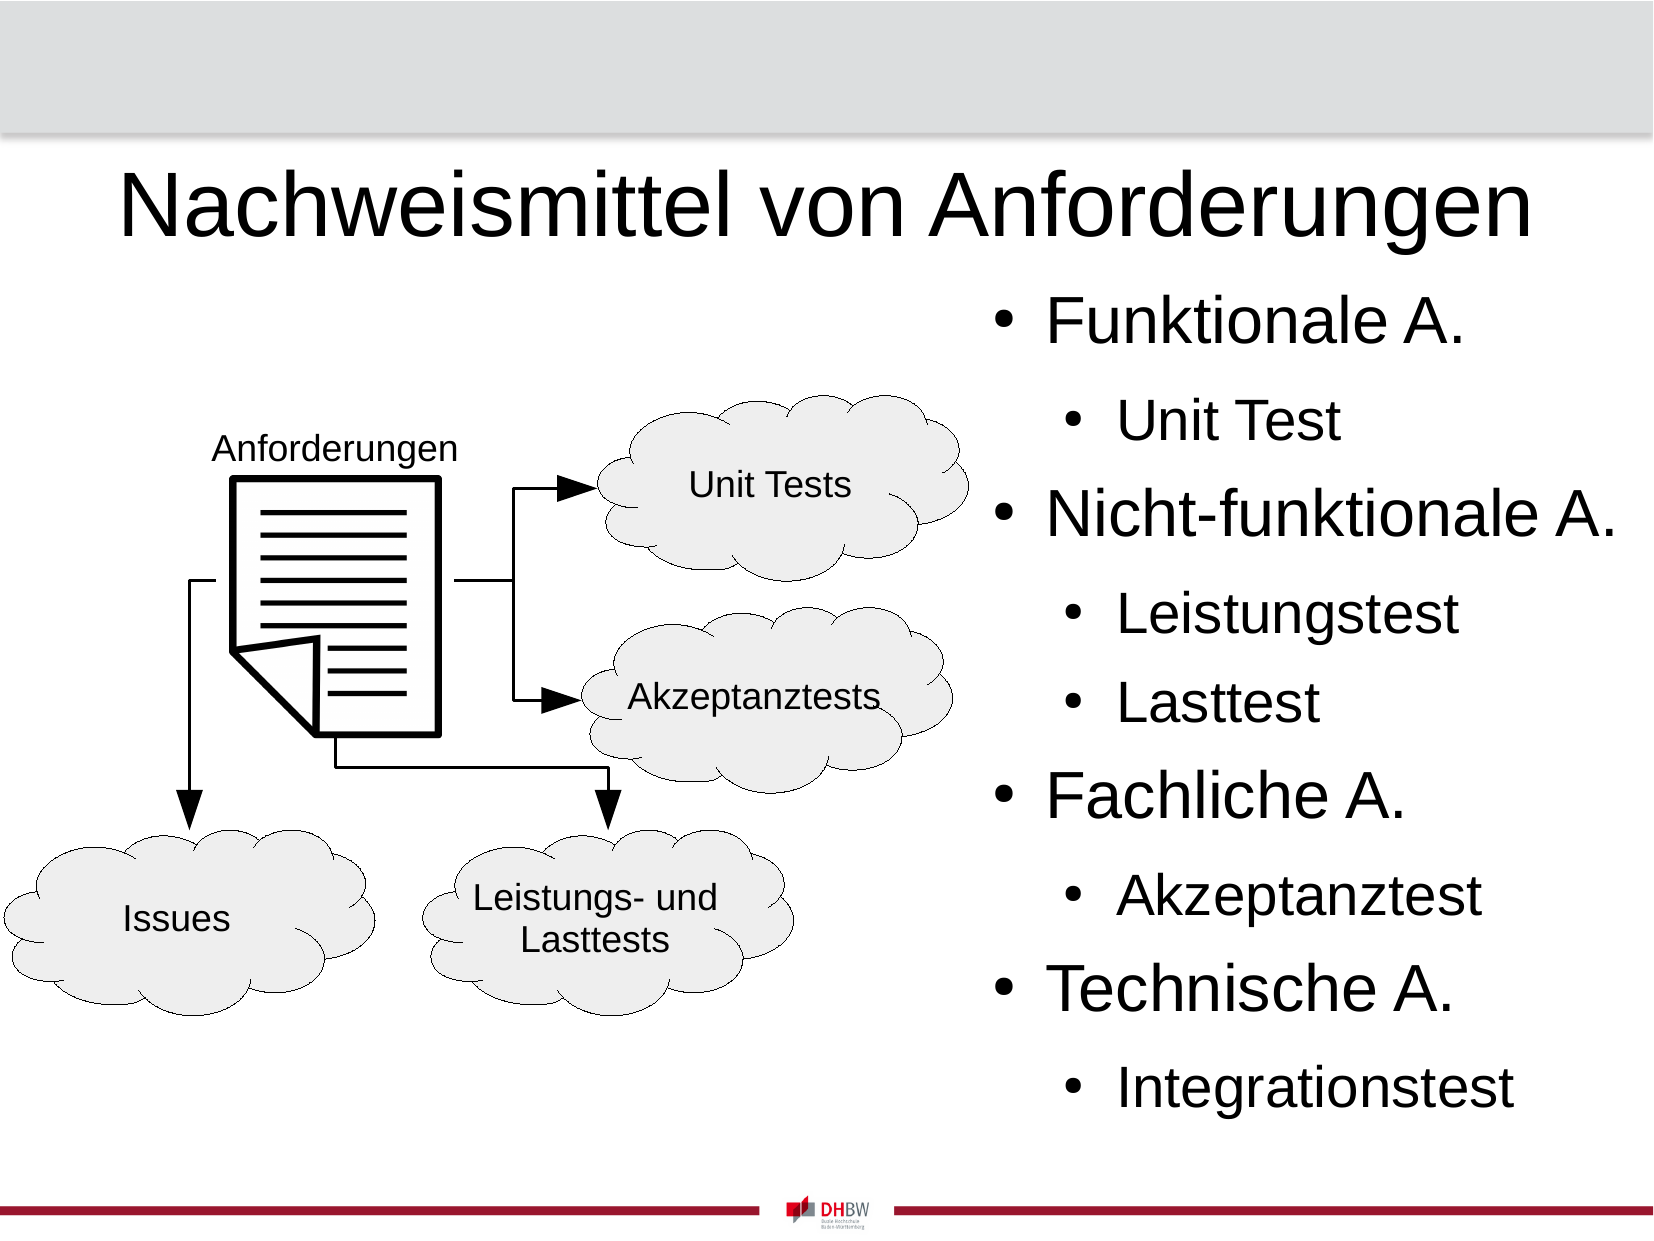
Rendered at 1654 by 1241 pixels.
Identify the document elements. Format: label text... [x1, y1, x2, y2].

picture [0, 1, 1654, 1237]
title Nachweismittel von Anforderungen [82, 147, 1571, 257]
text_box Unit Tests [597, 395, 969, 582]
text_box Anforderungen [215, 422, 455, 476]
text_box Leistungs- und Lasttests [422, 830, 794, 1016]
text_box Issues [3, 830, 376, 1016]
text_box Akzeptanztests [581, 607, 953, 794]
list Funktionale A. Unit Test Nicht-funktionale A. Leistungstest Lasttest Fachliche A. Akzeptanztest Technische A. Integrationstest [974, 283, 1654, 1120]
